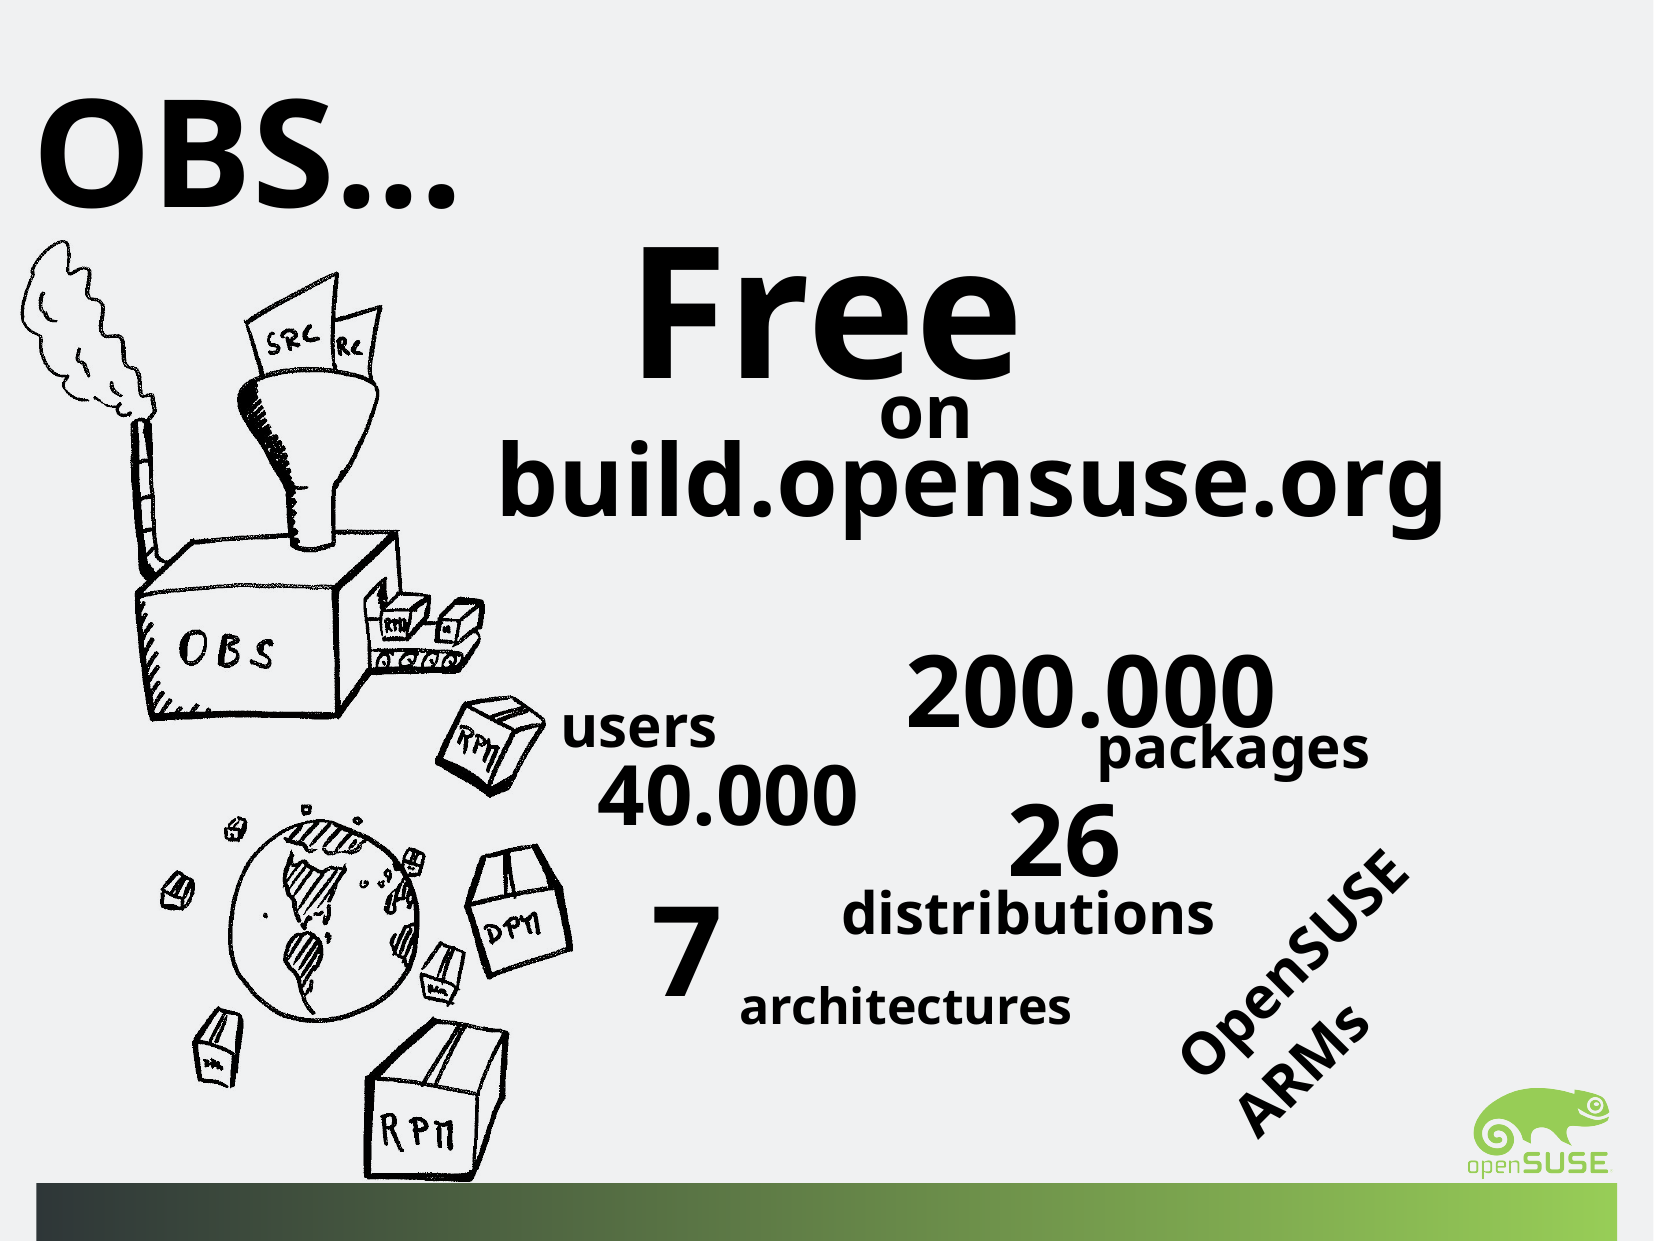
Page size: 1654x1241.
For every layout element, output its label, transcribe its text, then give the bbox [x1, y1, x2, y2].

text_box 200.000 [890, 613, 1308, 790]
text_box distributions [836, 864, 1277, 975]
text_box 7 [637, 880, 836, 1072]
text_box Free [612, 175, 1211, 402]
text_box users [545, 677, 793, 788]
text_box on [863, 350, 1064, 402]
picture [0, 0, 1654, 1241]
text_box OpenSUSE ARMs [1143, 703, 1564, 1124]
text_box 26 [992, 762, 1192, 940]
text_box build.opensuse.org [480, 402, 1654, 580]
text_box architectures [724, 963, 1175, 1061]
text_box 40.000 [582, 729, 976, 880]
text_box packages [1082, 698, 1431, 809]
text_box OBS... [17, 39, 619, 293]
